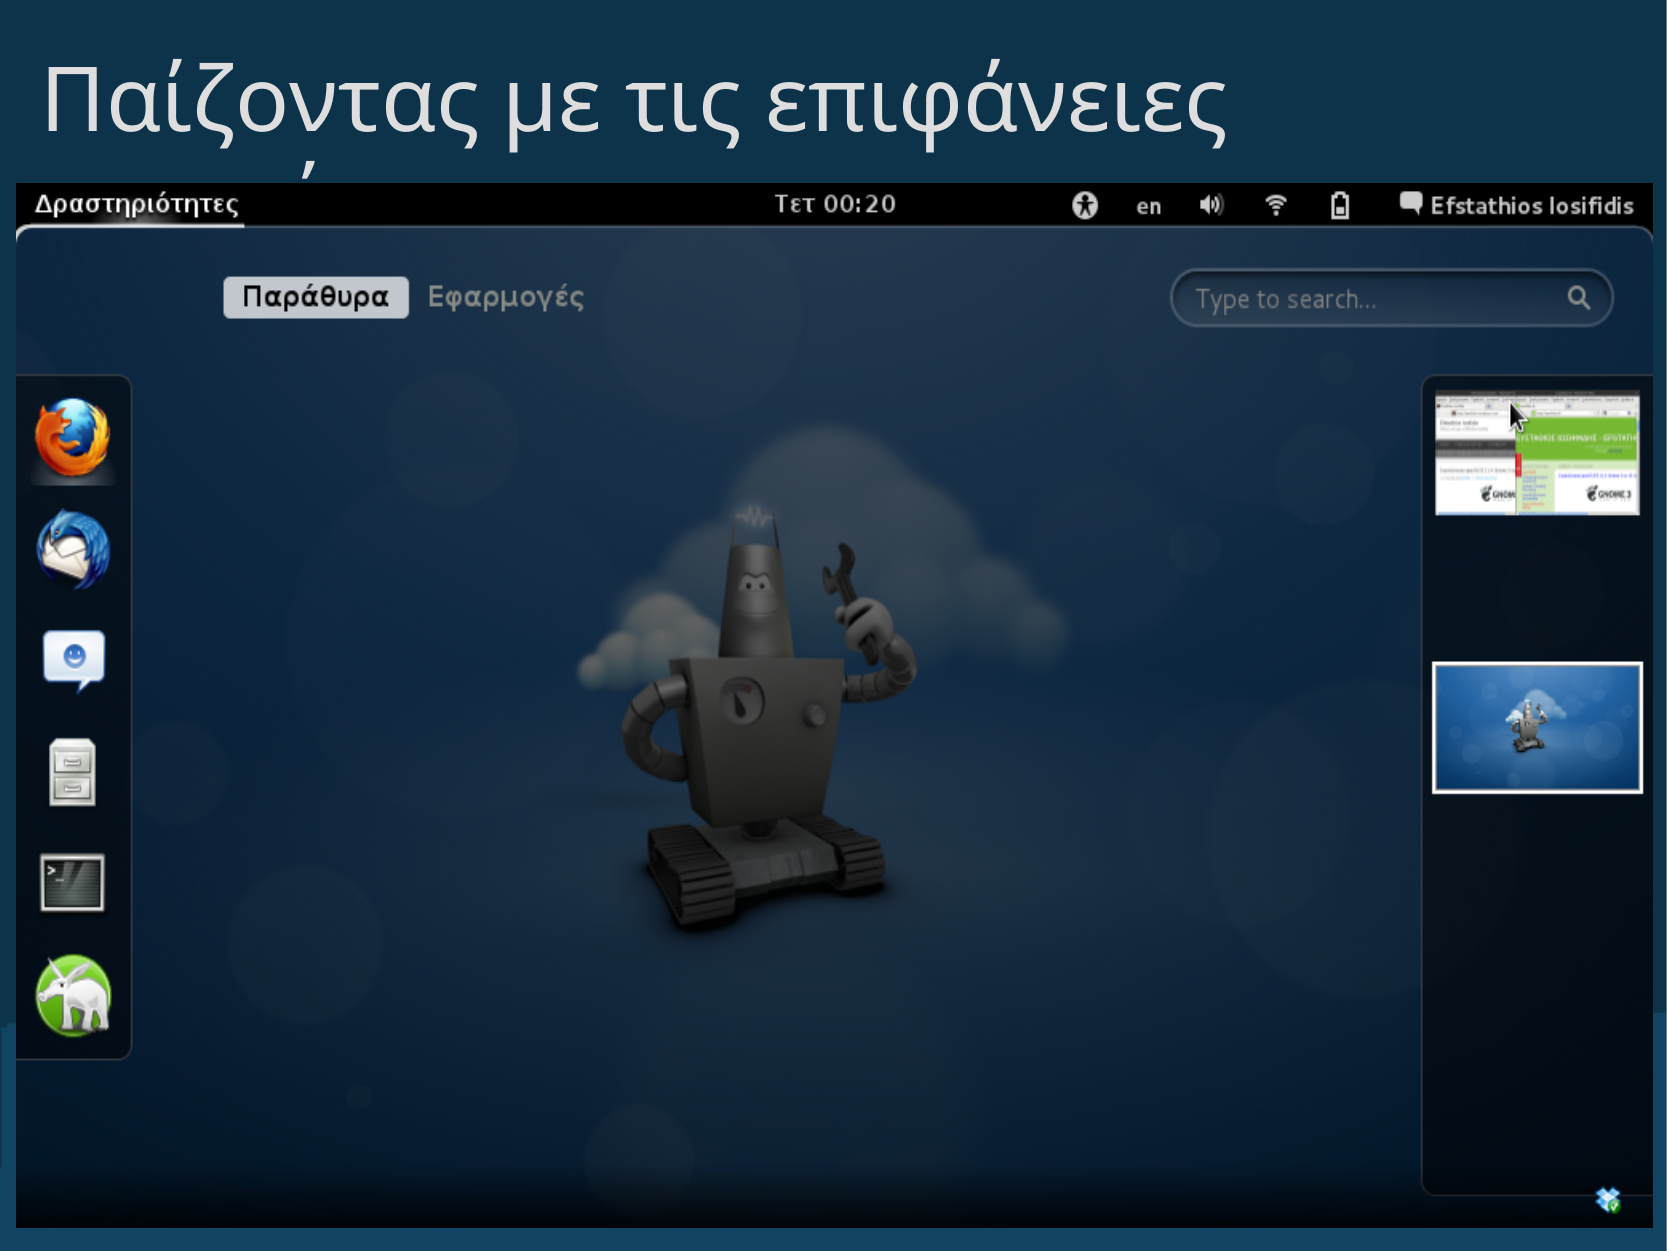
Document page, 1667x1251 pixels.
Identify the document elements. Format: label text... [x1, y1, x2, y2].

title Παίζοντας με τις επιφάνειες εργασίας [40, 50, 1627, 183]
picture [0, 0, 1667, 1251]
